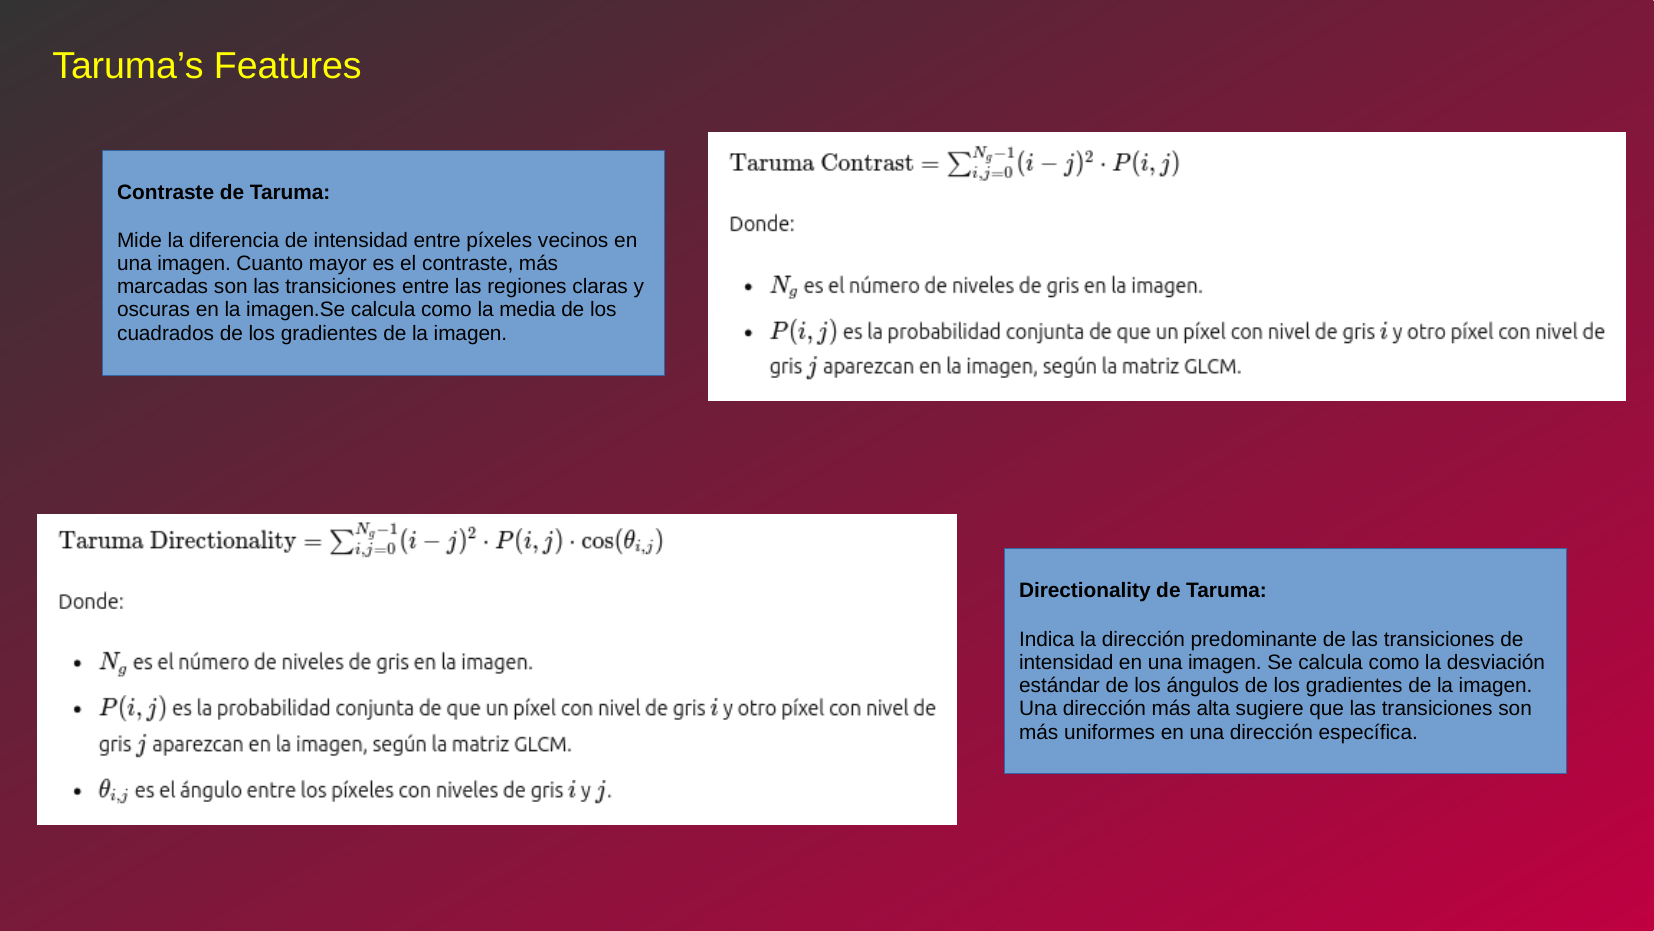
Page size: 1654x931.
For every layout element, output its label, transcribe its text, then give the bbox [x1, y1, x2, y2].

picture [708, 132, 1626, 401]
picture [37, 514, 957, 826]
text_box Taruma’s Features [37, 37, 526, 113]
text_box Directionality de Taruma: Indica la dirección predominante de las transiciones de intensidad en una imagen. Se calcula como la desviación estándar de los ángulos de los gradientes de la imagen. Una dirección más alta sugiere que las transiciones son más uniformes en una dirección específica. [1004, 548, 1567, 774]
text_box Contraste de Taruma: Mide la diferencia de intensidad entre píxeles vecinos en una imagen. Cuanto mayor es el contraste, más marcadas son las transiciones entre las regiones claras y oscuras en la imagen.Se calcula como la media de los cuadrados de los gradientes de la imagen. [102, 150, 665, 376]
